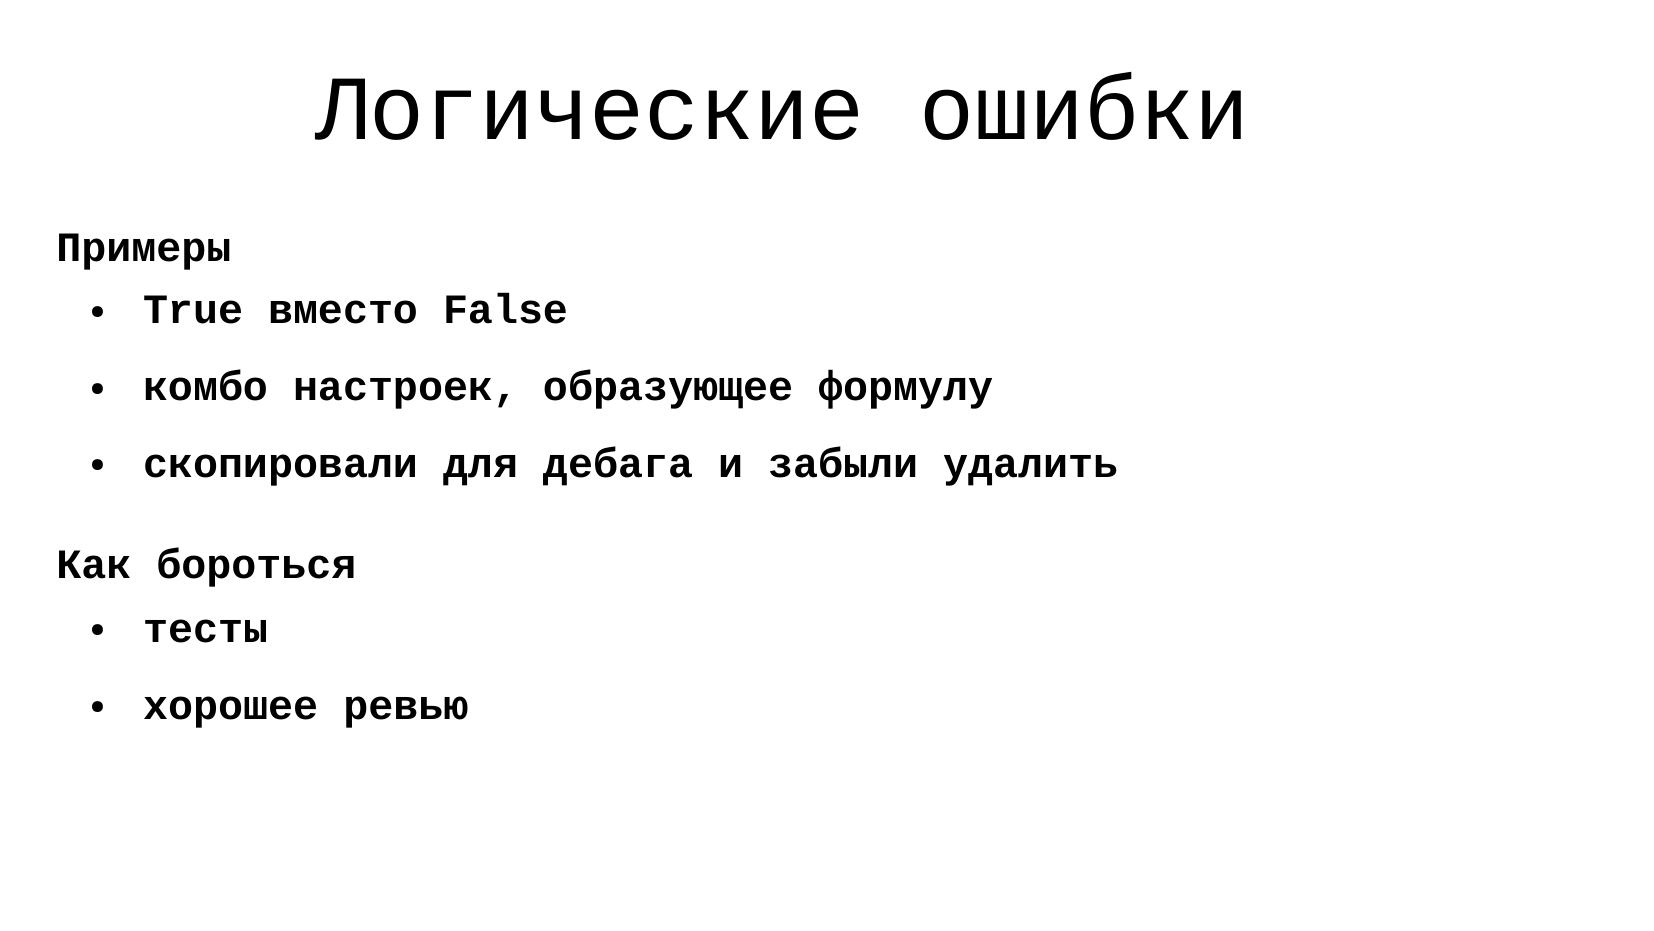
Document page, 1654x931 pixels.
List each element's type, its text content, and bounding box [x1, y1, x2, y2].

list True вместо False комбо настроек, образующее формулу скопировали для дебага и забыли удалить [72, 289, 1561, 514]
title Логические ошибки [38, 37, 1527, 193]
title Как бороться [56, 543, 1514, 591]
title Примеры [56, 226, 1514, 274]
list тесты хорошее ревью [72, 607, 1561, 755]
